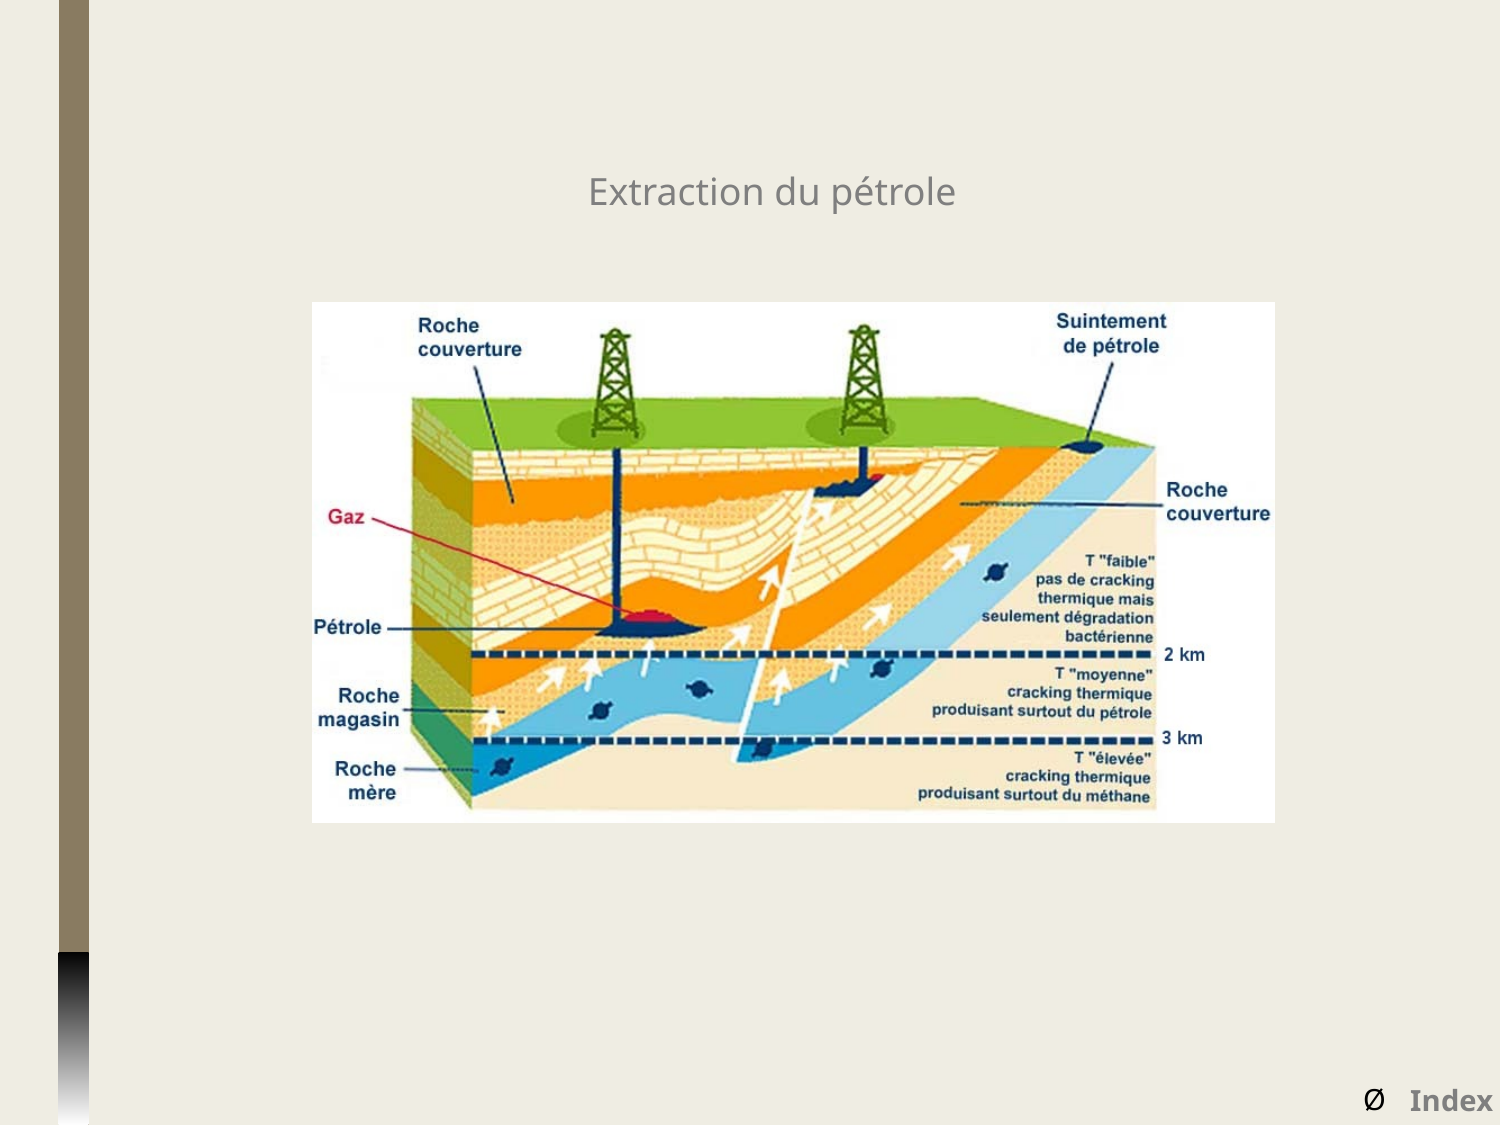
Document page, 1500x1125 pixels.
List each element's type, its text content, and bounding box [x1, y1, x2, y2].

text_box Index [1348, 1074, 1493, 1125]
text_box Extraction du pétrole [572, 160, 934, 222]
text_box [59, 0, 89, 1125]
picture [312, 302, 1275, 823]
